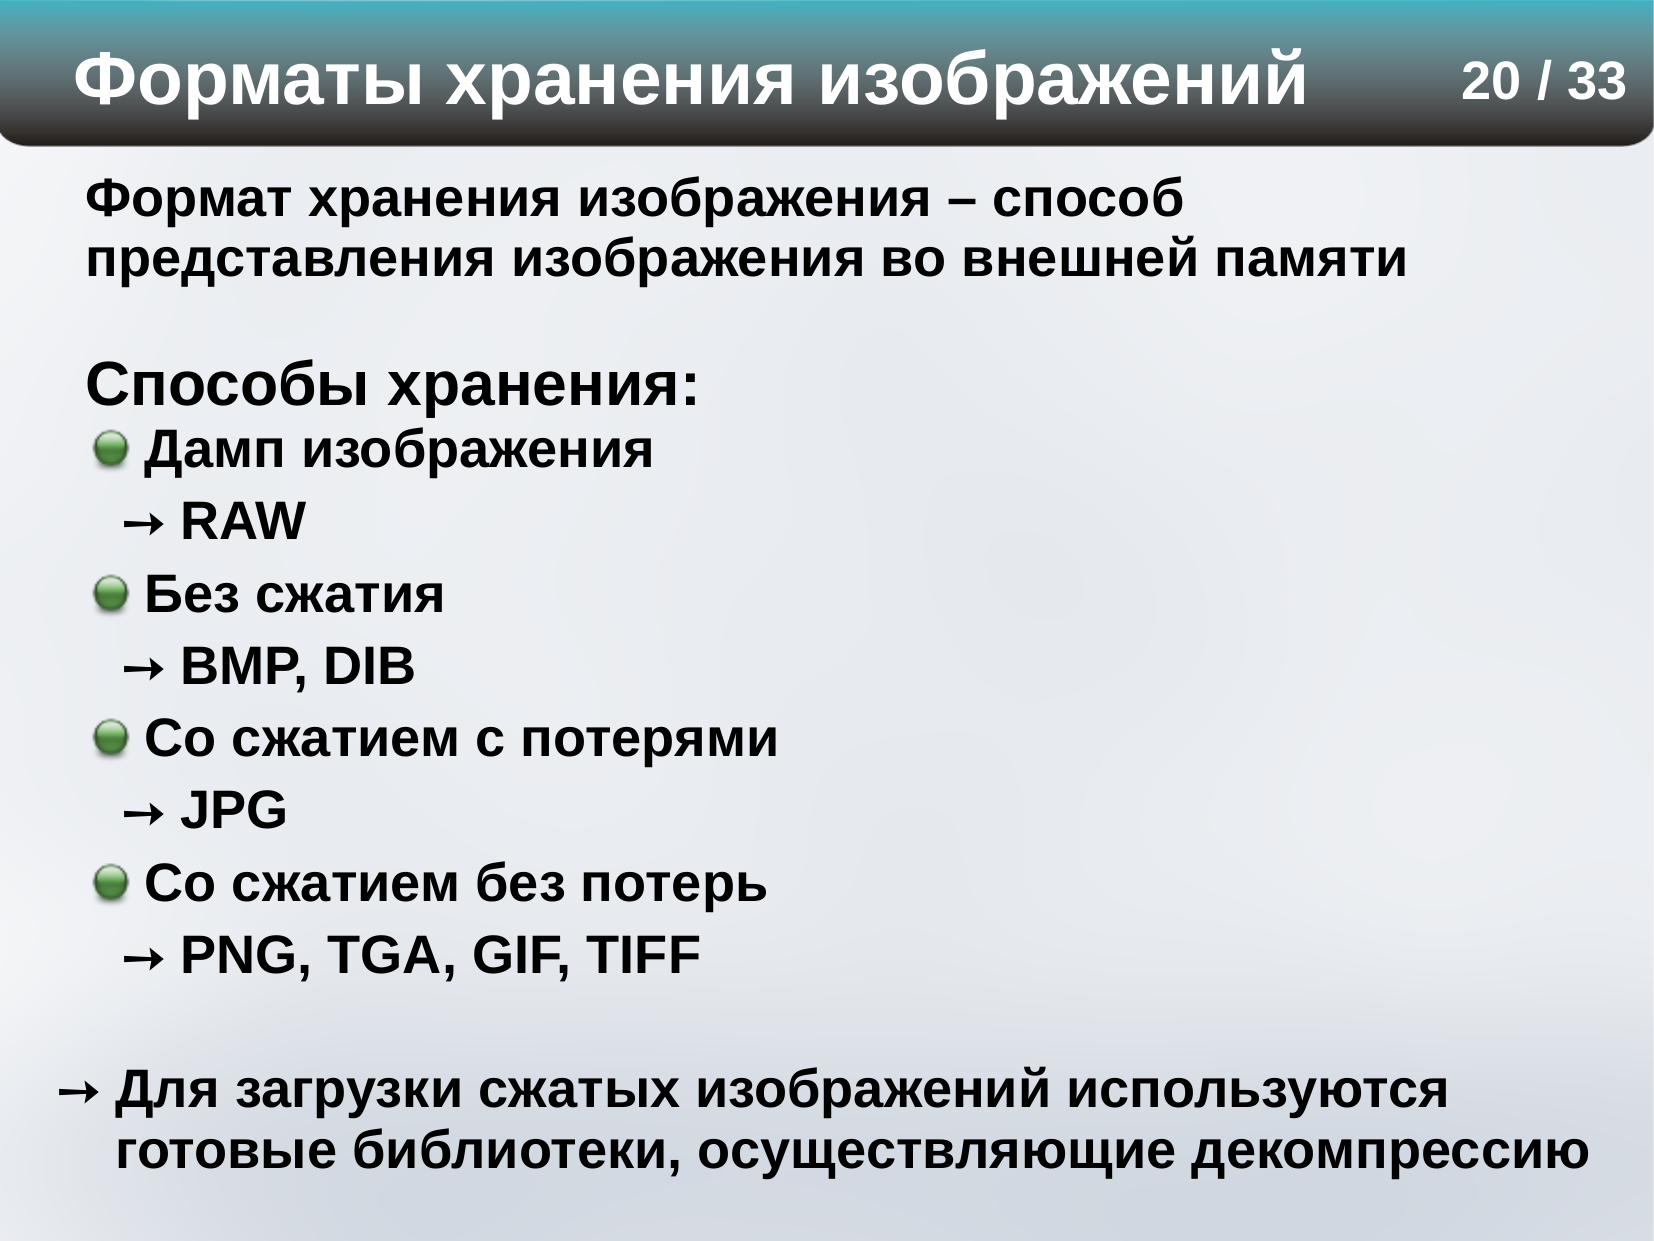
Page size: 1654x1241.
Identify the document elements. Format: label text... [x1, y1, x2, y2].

text_box <number> / 33 [1446, 42, 1654, 179]
picture [0, 0, 1654, 1241]
text_box Форматы хранения изображений [59, 29, 1359, 129]
text_box Формат хранения изображения – способ представления изображения во внешней памяти Способы хранения: Дамп изображения RAW Без сжатия BMP, DIB Со сжатием с потерями JPG Со сжатием без потерь PNG, TGA, GIF, TIFF [70, 159, 1595, 993]
text_box Для загрузки сжатых изображений используются готовые библиотеки, осуществляющие декомпрессию [41, 1051, 1636, 1188]
